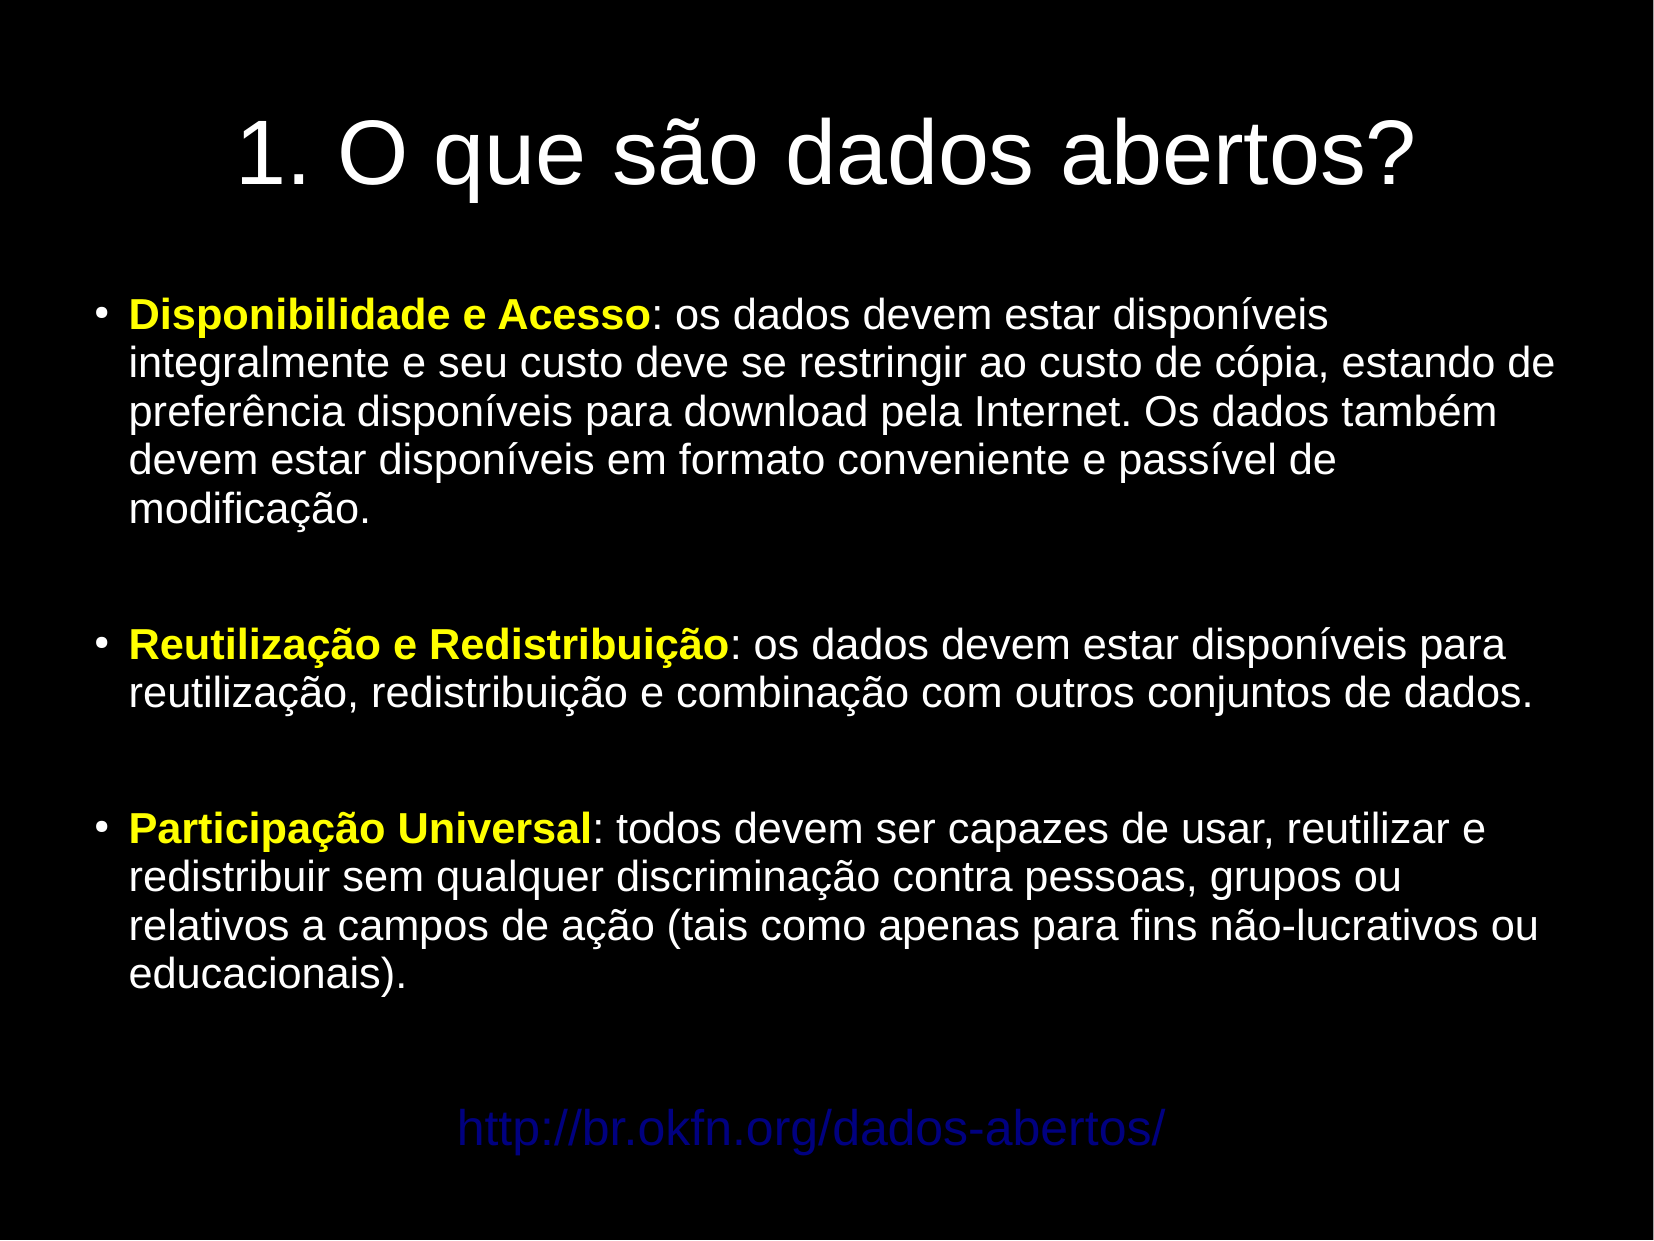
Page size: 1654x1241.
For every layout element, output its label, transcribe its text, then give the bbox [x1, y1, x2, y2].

title 1. O que são dados abertos? [82, 49, 1571, 257]
list Disponibilidade e Acesso: os dados devem estar disponíveis integralmente e seu custo deve se restringir ao custo de cópia, estando de preferência disponíveis para download pela Internet. Os dados também devem estar disponíveis em formato conveniente e passível de modificação. Reutilização e Redistribuição: os dados devem estar disponíveis para reutilização, redistribuição e combinação com outros conjuntos de dados. Participação Universal: todos devem ser capazes de usar, reutilizar e redistribuir sem qualquer discriminação contra pessoas, grupos ou relativos a campos de ação (tais como apenas para fins não-lucrativos ou educacionais). [82, 290, 1571, 1010]
text_box http://br.okfn.org/dados-abertos/ [442, 1092, 1182, 1164]
